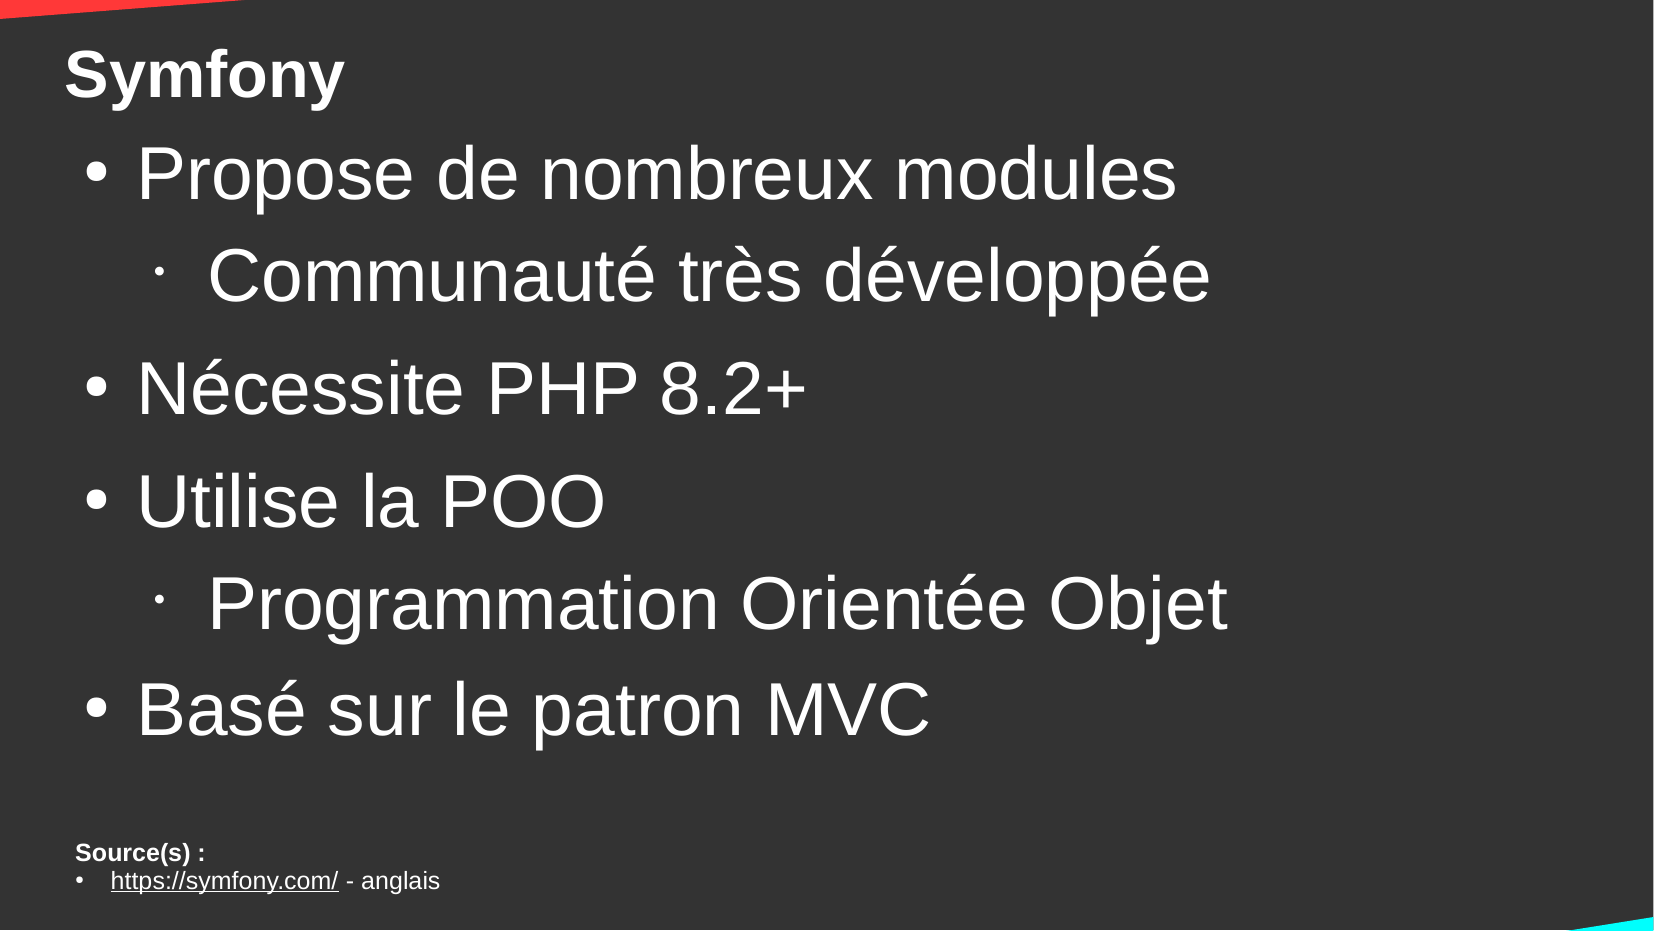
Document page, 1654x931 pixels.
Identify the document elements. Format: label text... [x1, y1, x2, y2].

list Propose de nombreux modules Communauté très développée Nécessite PHP 8.2+ Utilise la POO Programmation Orientée Objet Basé sur le patron MVC [65, 131, 1544, 793]
text_box [1566, 916, 1654, 931]
text_box Source(s) : https://symfony.com/ - anglais [60, 793, 1546, 903]
title Symfony [64, 37, 1365, 113]
text_box [0, 0, 245, 19]
